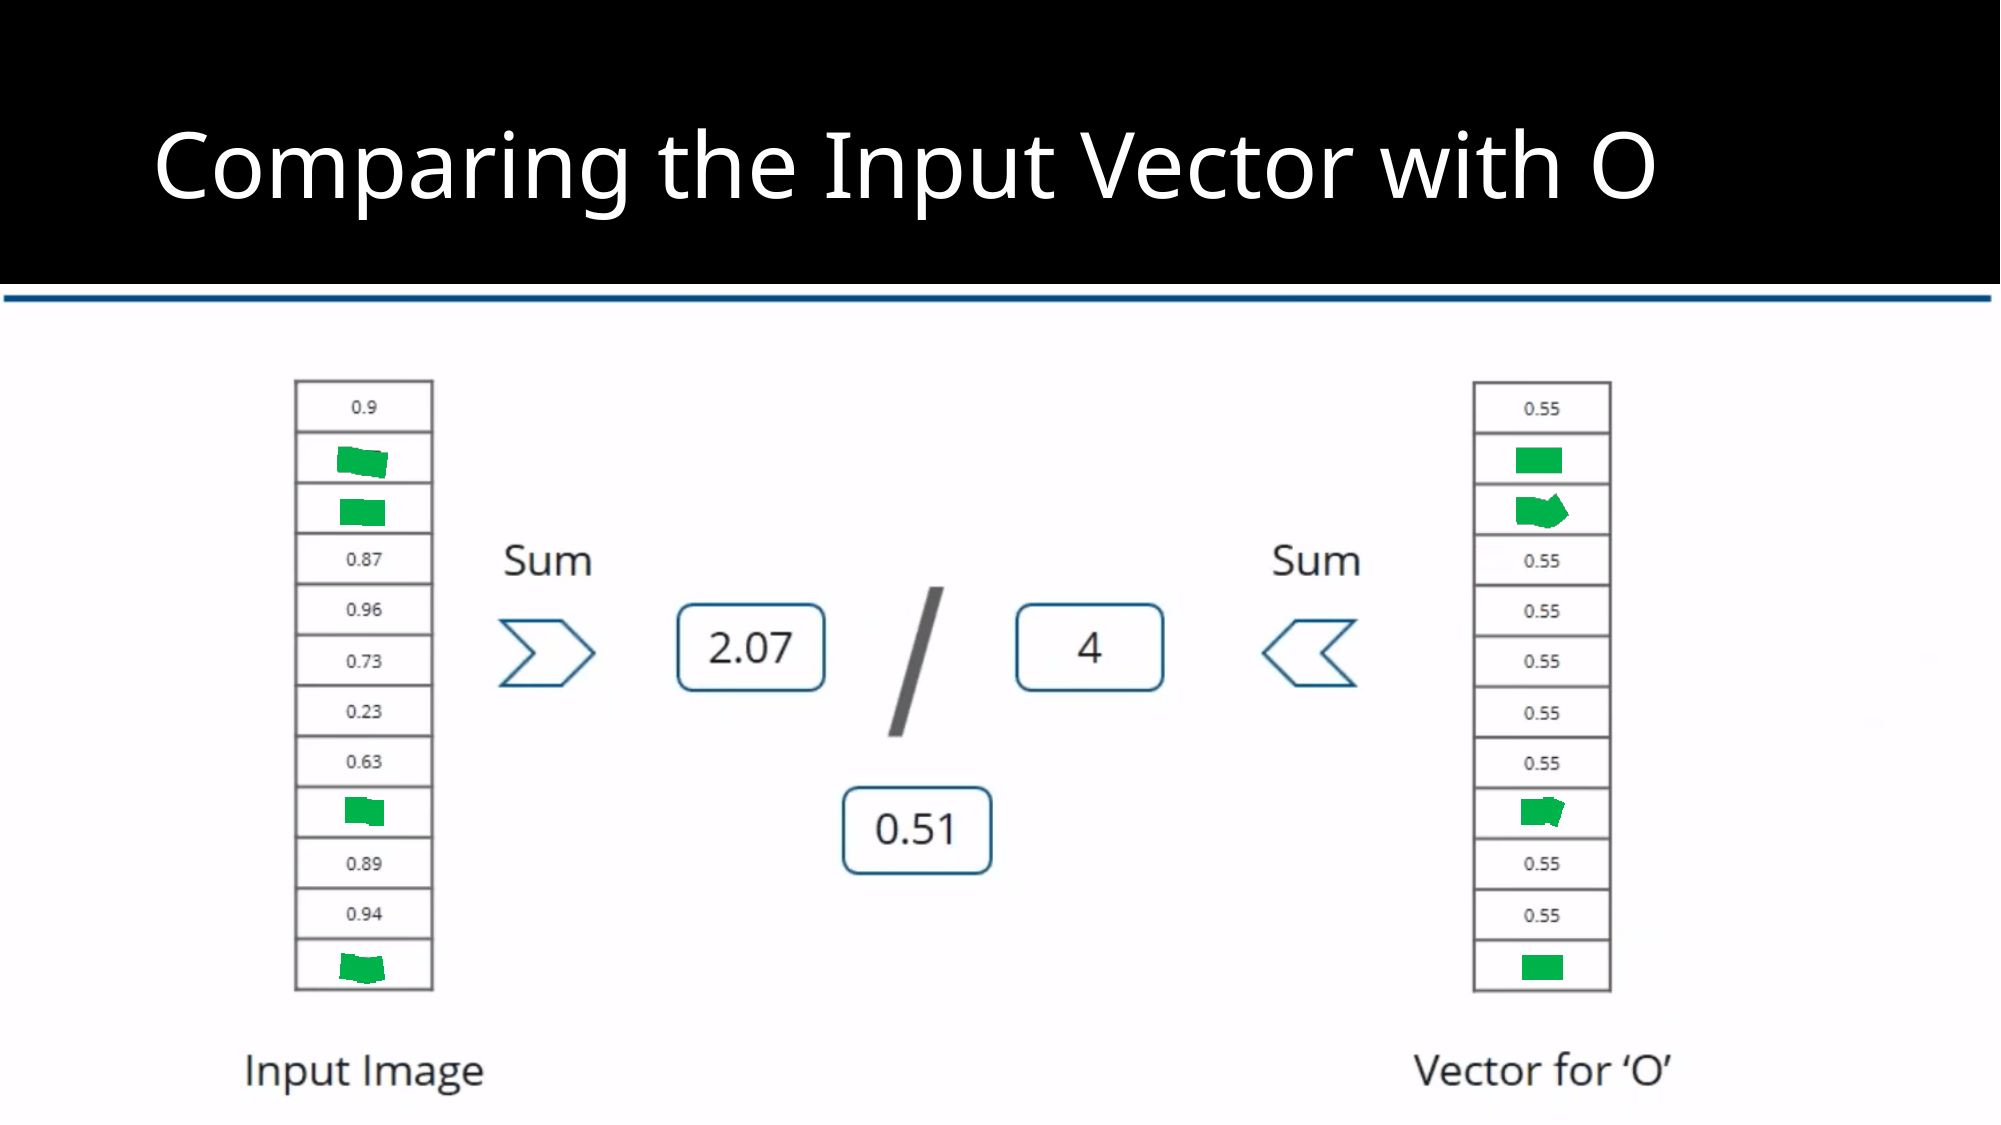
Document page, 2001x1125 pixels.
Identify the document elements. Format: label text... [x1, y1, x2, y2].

picture [0, 284, 2000, 1125]
text_box Comparing the Input Vector with O [137, 59, 1863, 278]
